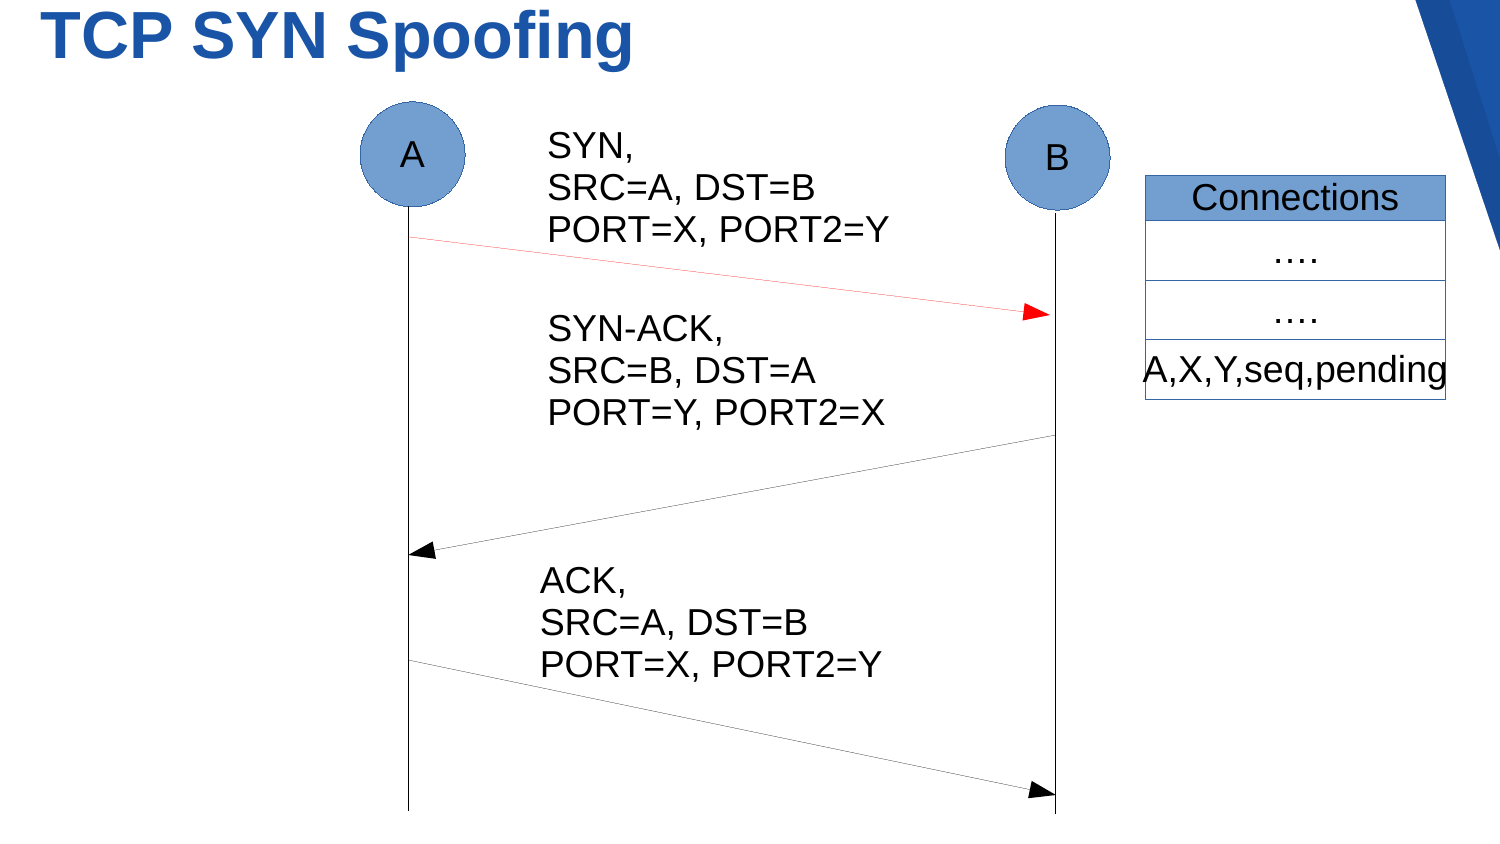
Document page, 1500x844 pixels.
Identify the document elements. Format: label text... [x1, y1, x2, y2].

text_box B [1006, 105, 1111, 211]
text_box ACK, SRC=A, DST=B PORT=X, PORT2=Y [525, 552, 998, 736]
text_box SYN, SRC=A, DST=B PORT=X, PORT2=Y [532, 117, 1006, 300]
title TCP SYN Spoofing [25, 19, 814, 87]
text_box SYN-ACK, SRC=B, DST=A PORT=Y, PORT2=X [532, 300, 1006, 483]
text_box A,X,Y,seq,pending [1145, 339, 1446, 400]
text_box …. [1145, 281, 1446, 339]
text_box A [360, 101, 466, 207]
text_box Connections [1145, 175, 1446, 220]
text_box …. [1145, 220, 1446, 281]
